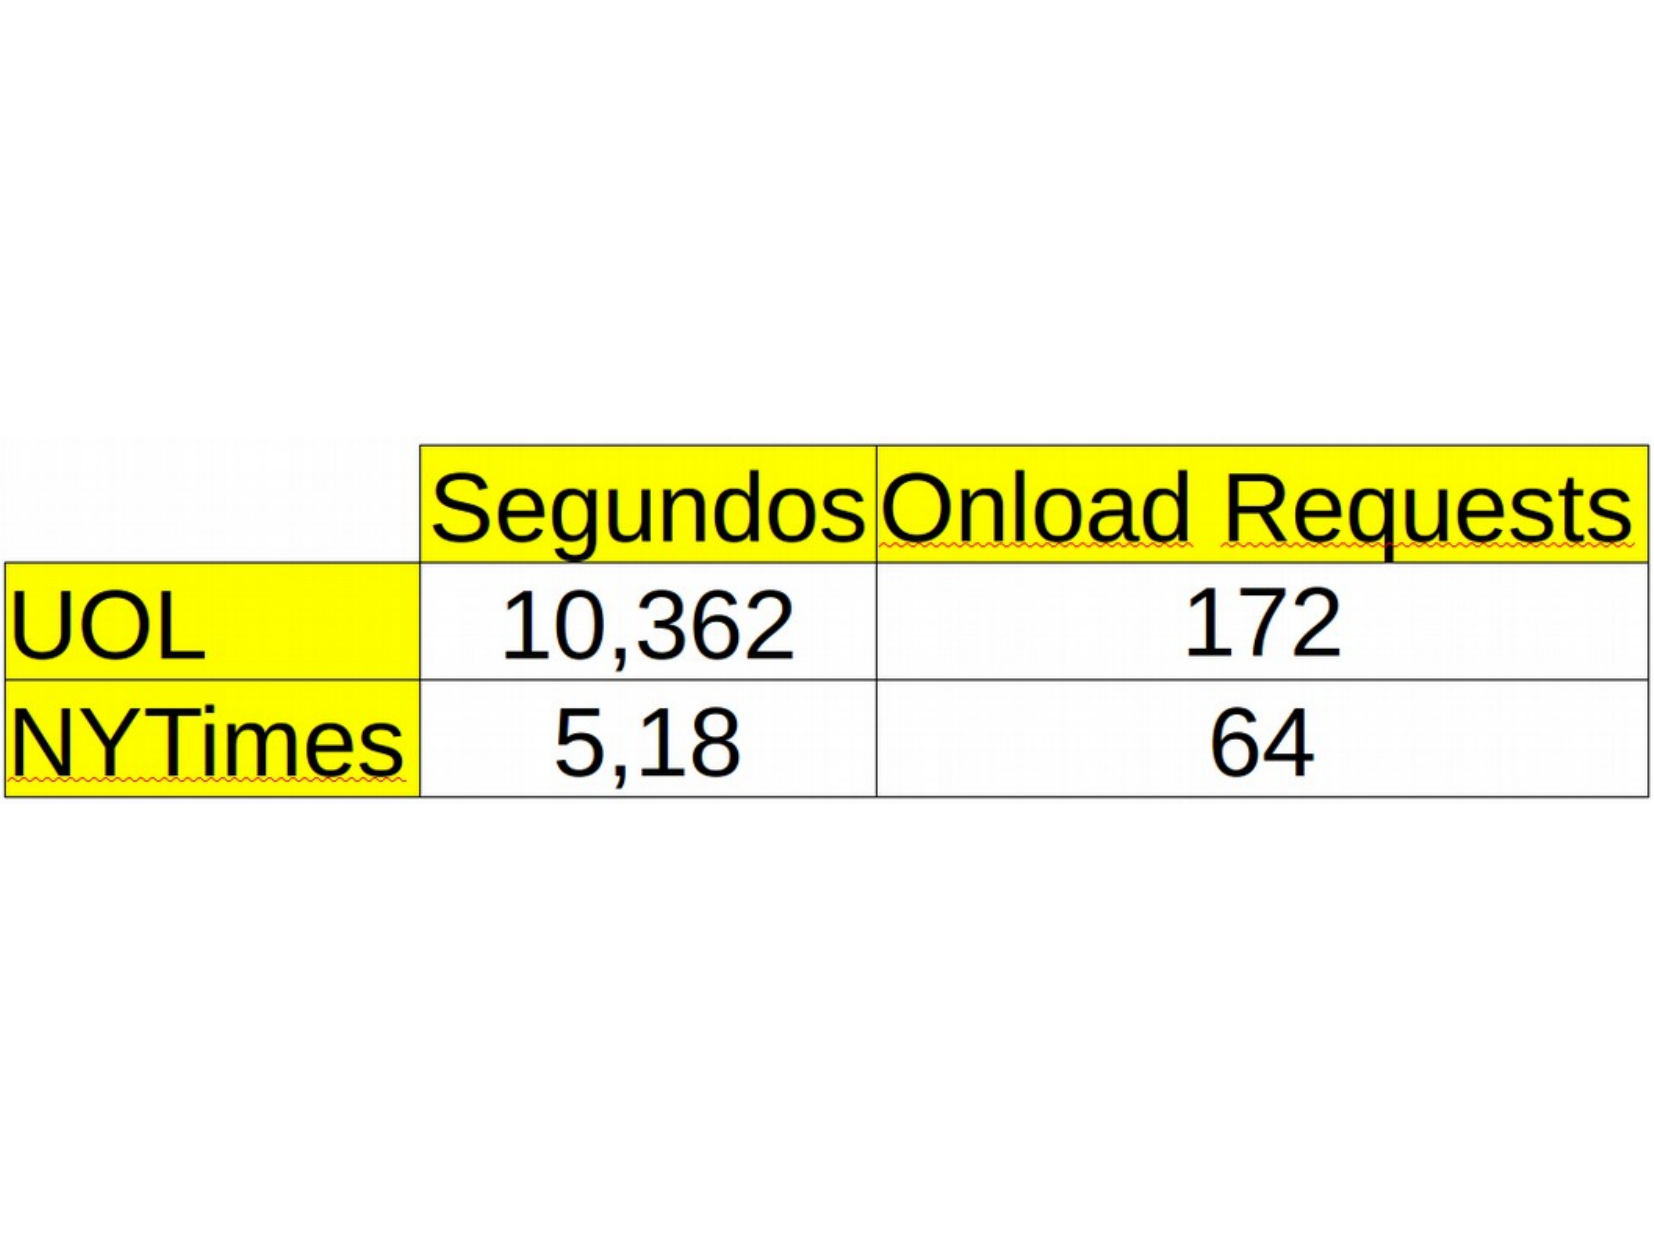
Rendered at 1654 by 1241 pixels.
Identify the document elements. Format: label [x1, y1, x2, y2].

picture [0, 436, 1654, 804]
